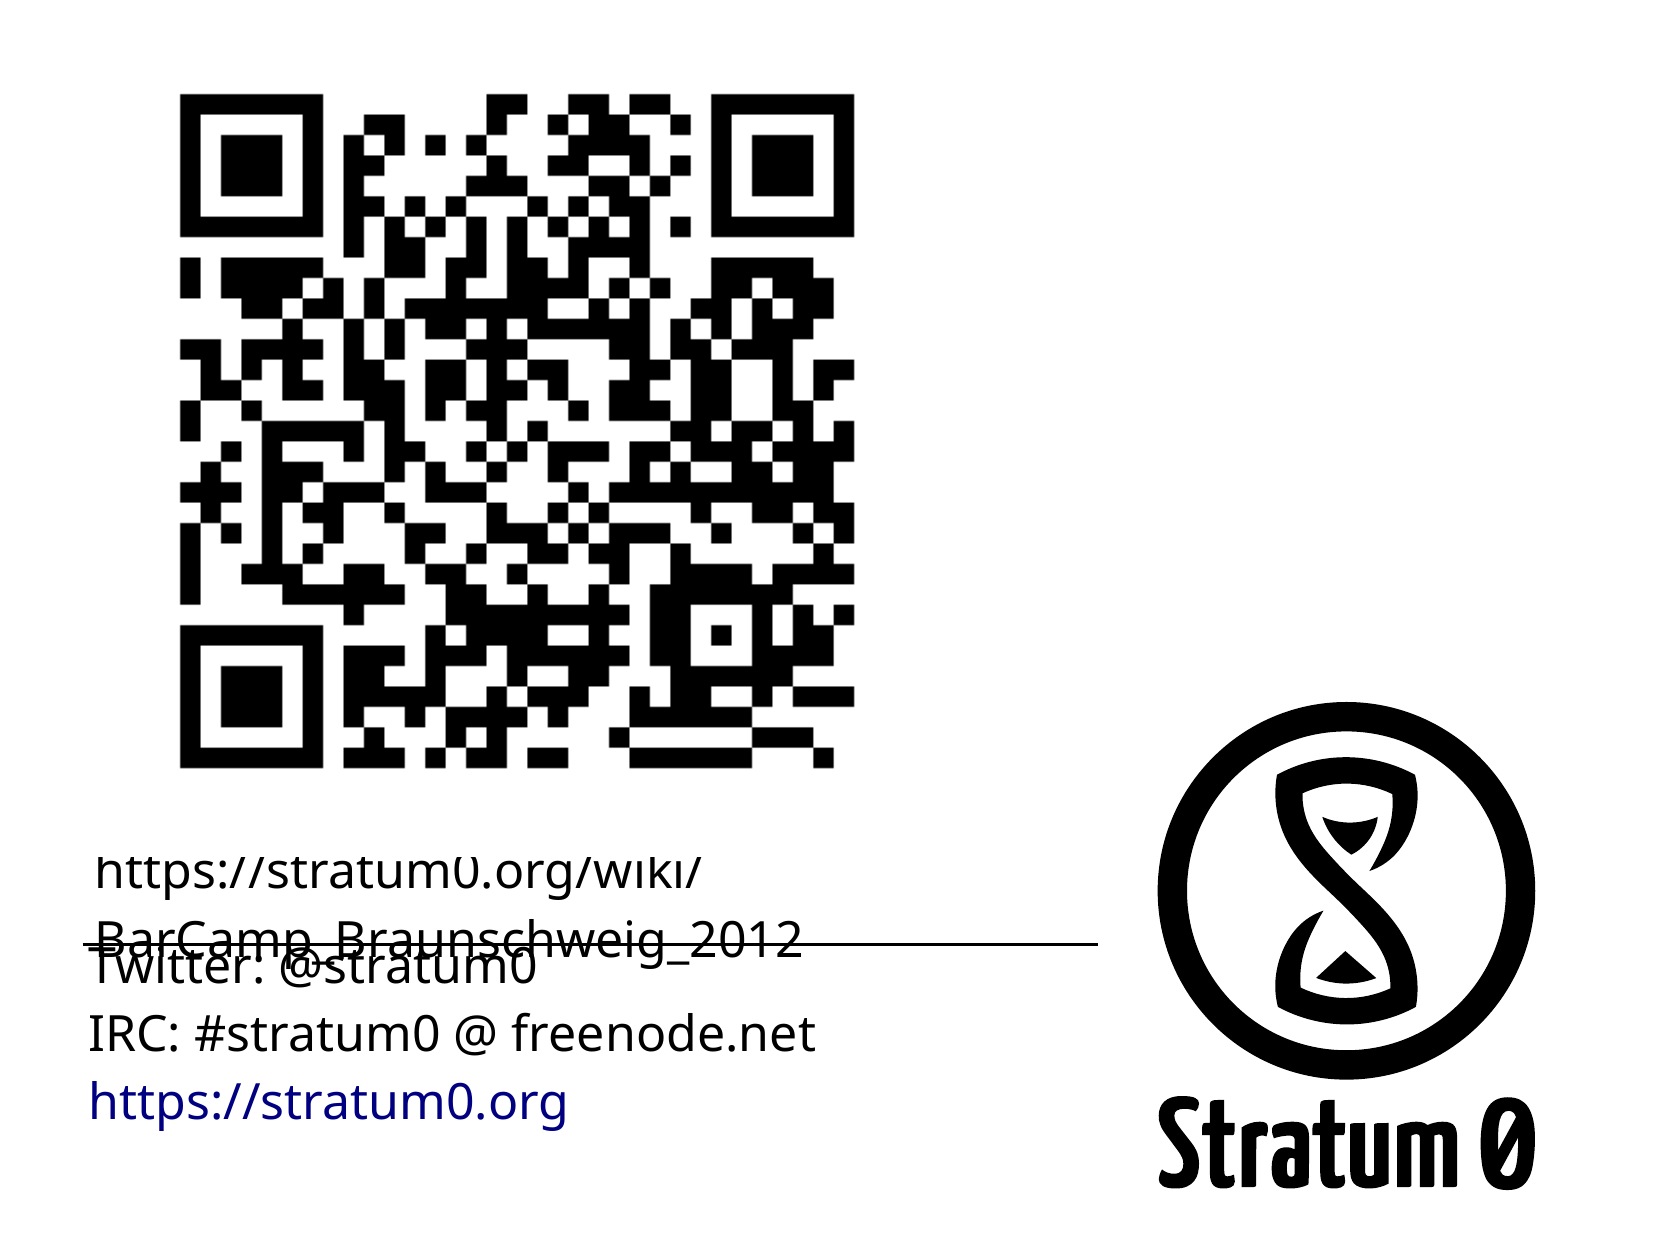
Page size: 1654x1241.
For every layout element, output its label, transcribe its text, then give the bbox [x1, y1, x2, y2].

picture [92, 6, 943, 857]
picture [1074, 673, 1619, 1217]
title Twitter: @stratum0 IRC: #stratum0 @ freenode.net https://stratum0.org [88, 956, 1105, 1241]
title https://stratum0.org/wiki/BarCamp_Braunschweig_2012 [94, 874, 1111, 933]
